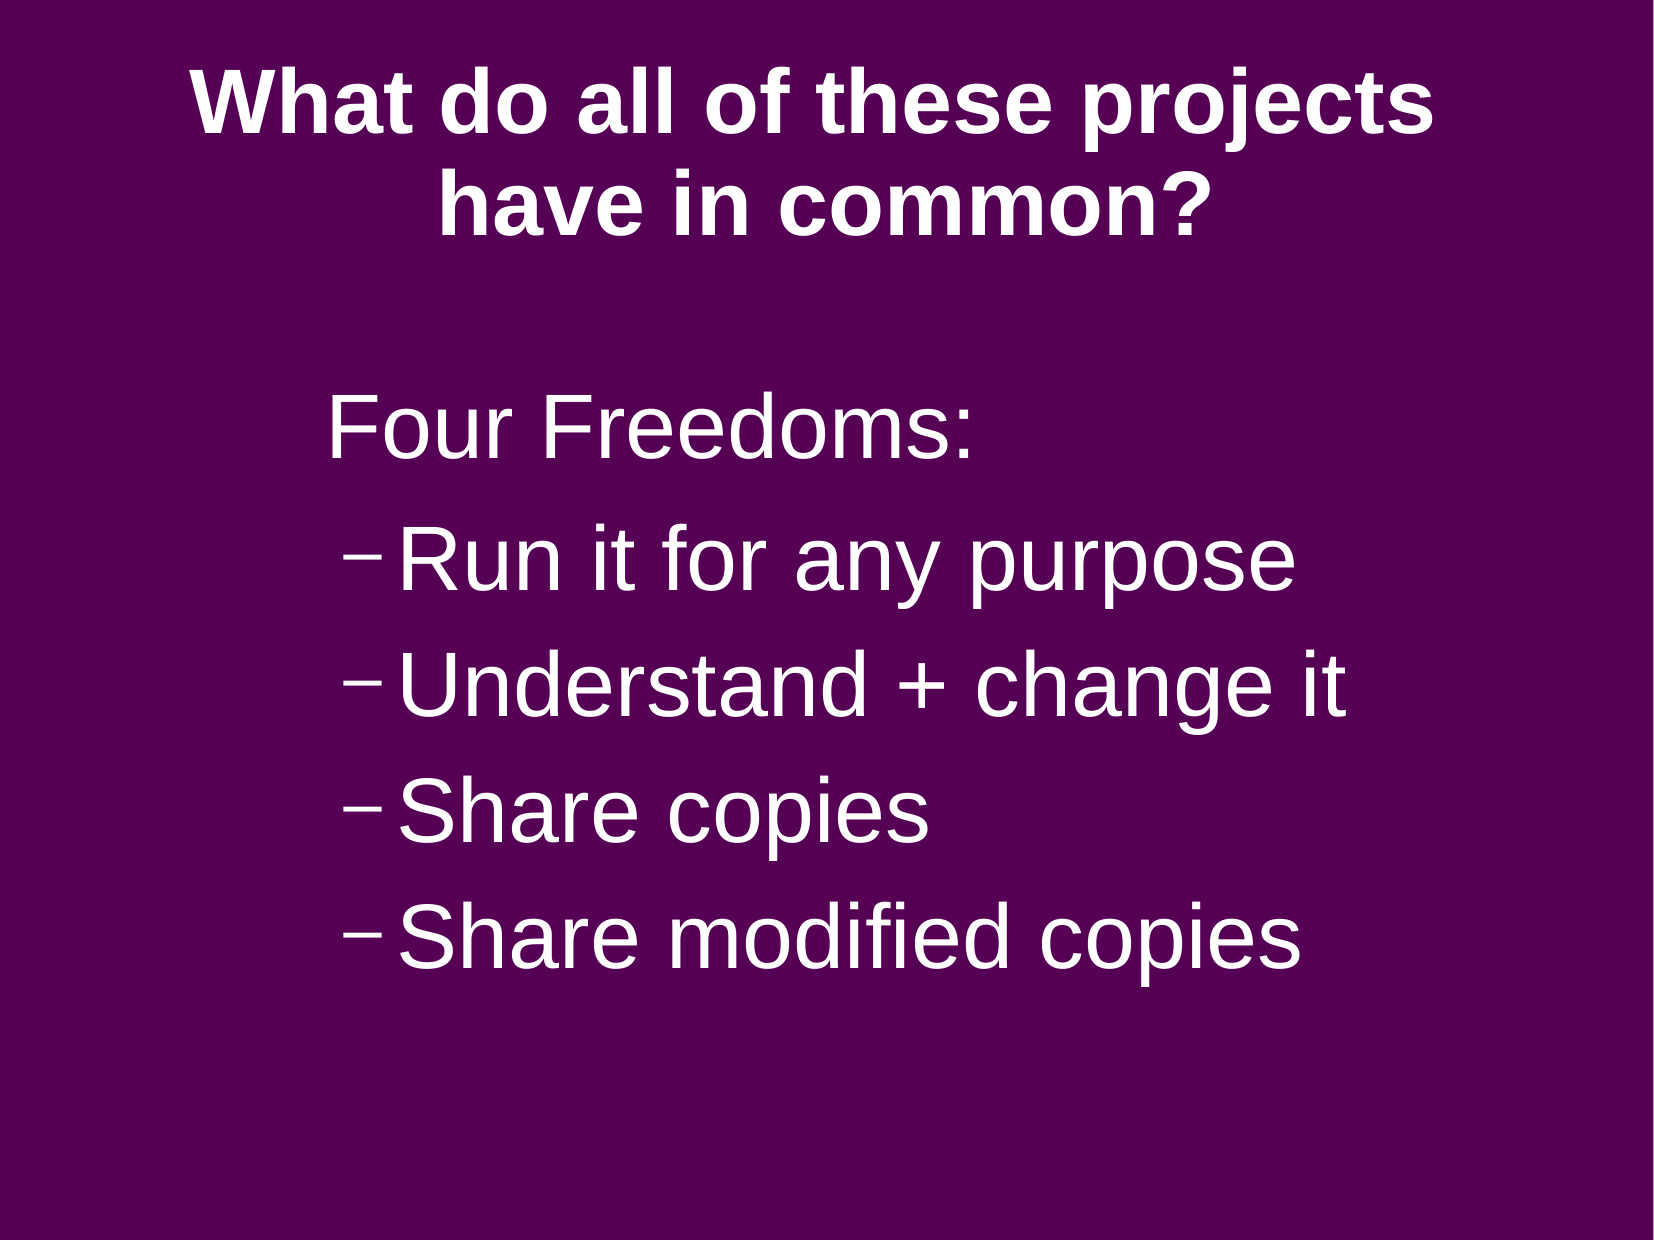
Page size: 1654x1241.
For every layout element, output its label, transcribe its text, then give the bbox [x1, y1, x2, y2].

list Four Freedoms: Run it for any purpose Understand + change it Share copies Share modified copies [255, 375, 1654, 1096]
title What do all of these projects have in common? [82, 49, 1571, 257]
